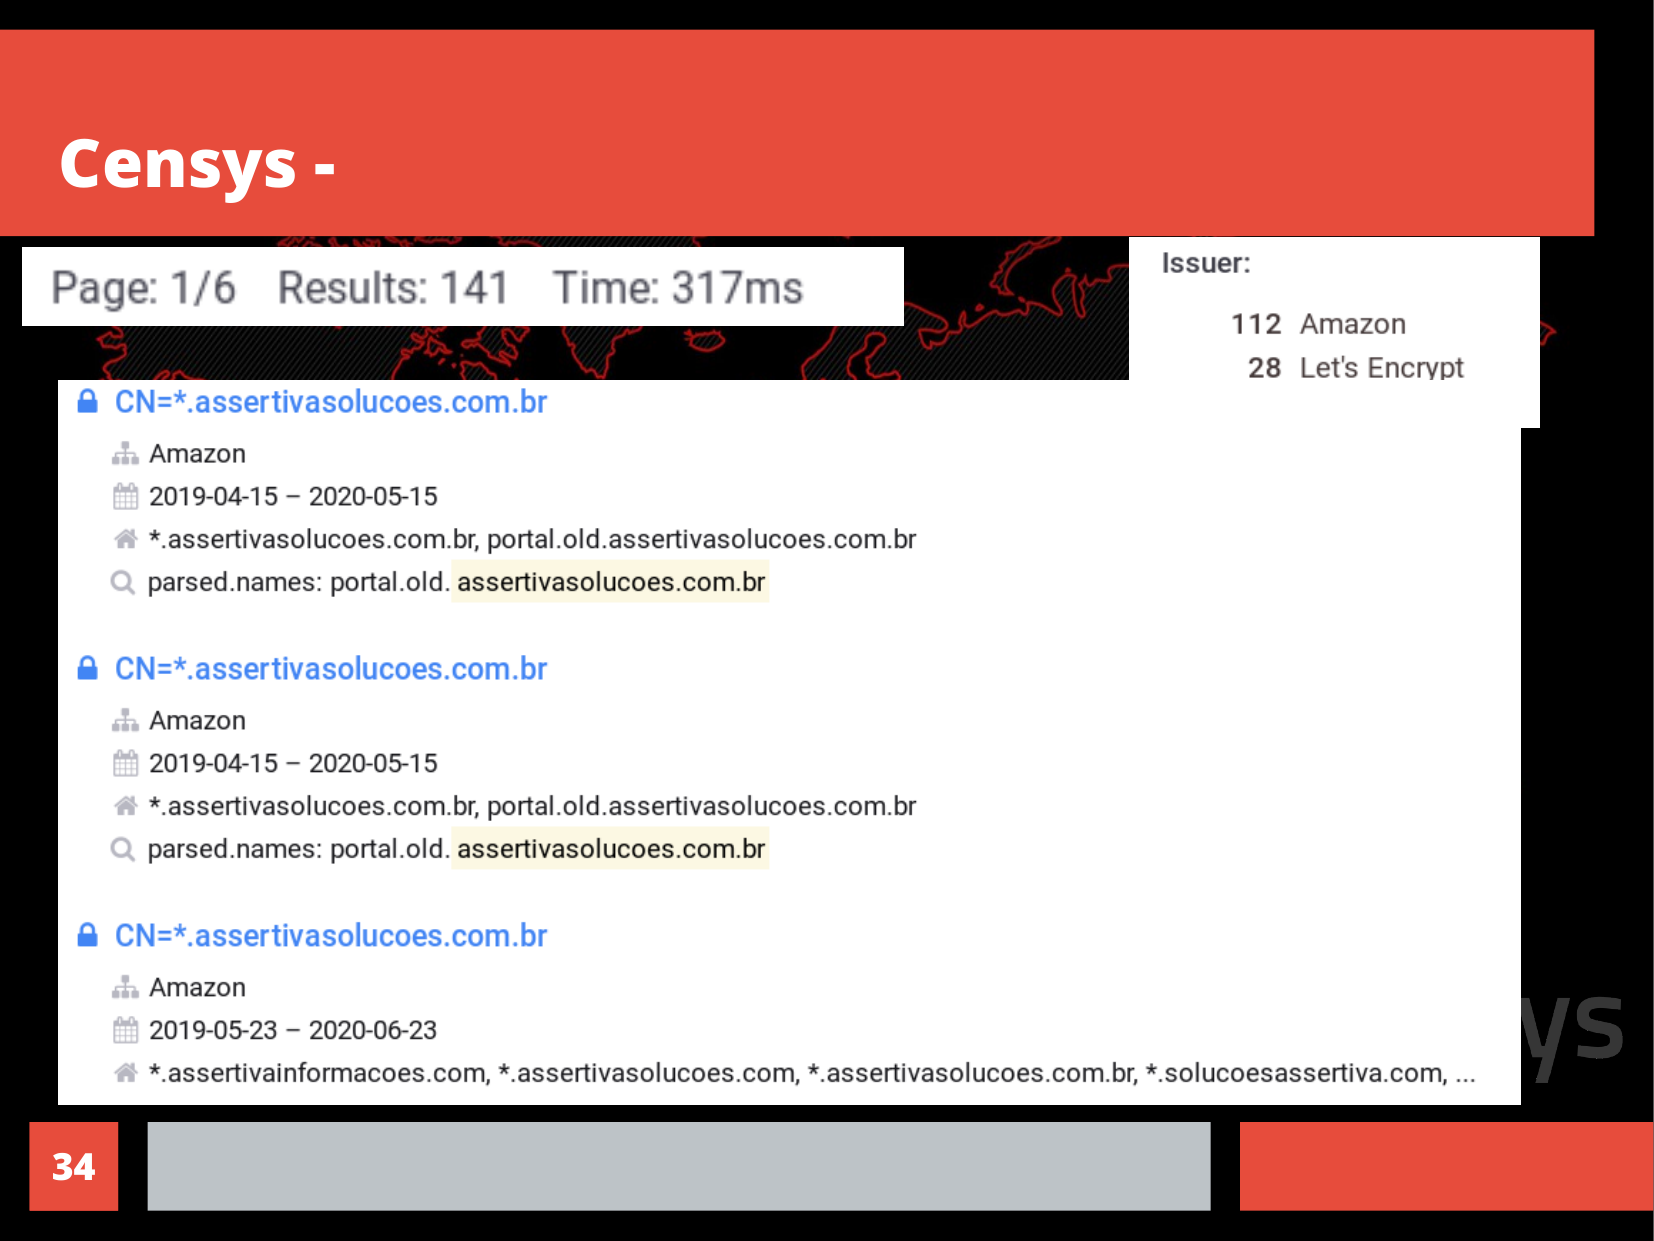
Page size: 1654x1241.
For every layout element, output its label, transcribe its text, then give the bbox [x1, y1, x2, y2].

picture [0, 0, 1654, 1241]
title Censys - [59, 59, 1595, 207]
